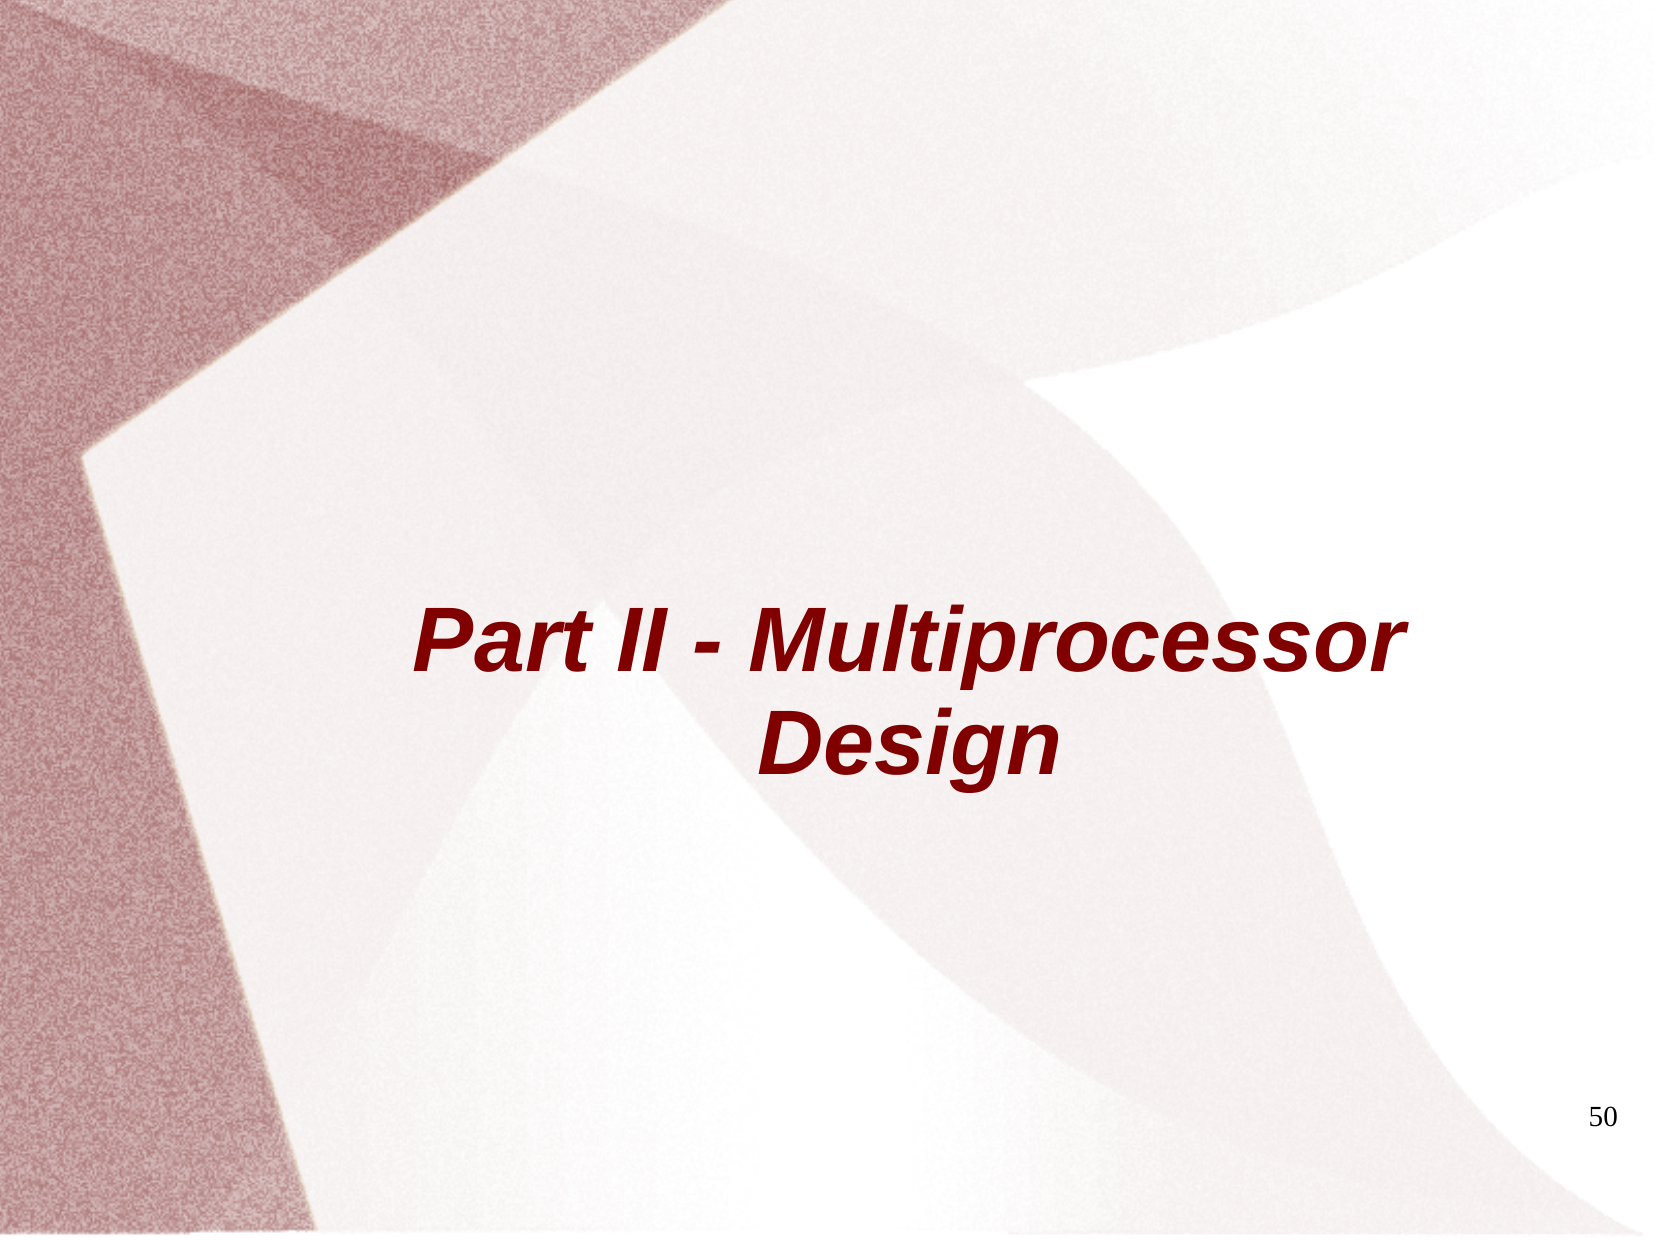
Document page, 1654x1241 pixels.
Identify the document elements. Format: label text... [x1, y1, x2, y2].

picture [0, 0, 1654, 1241]
title Part II - Multiprocessor Design [405, 587, 1415, 796]
